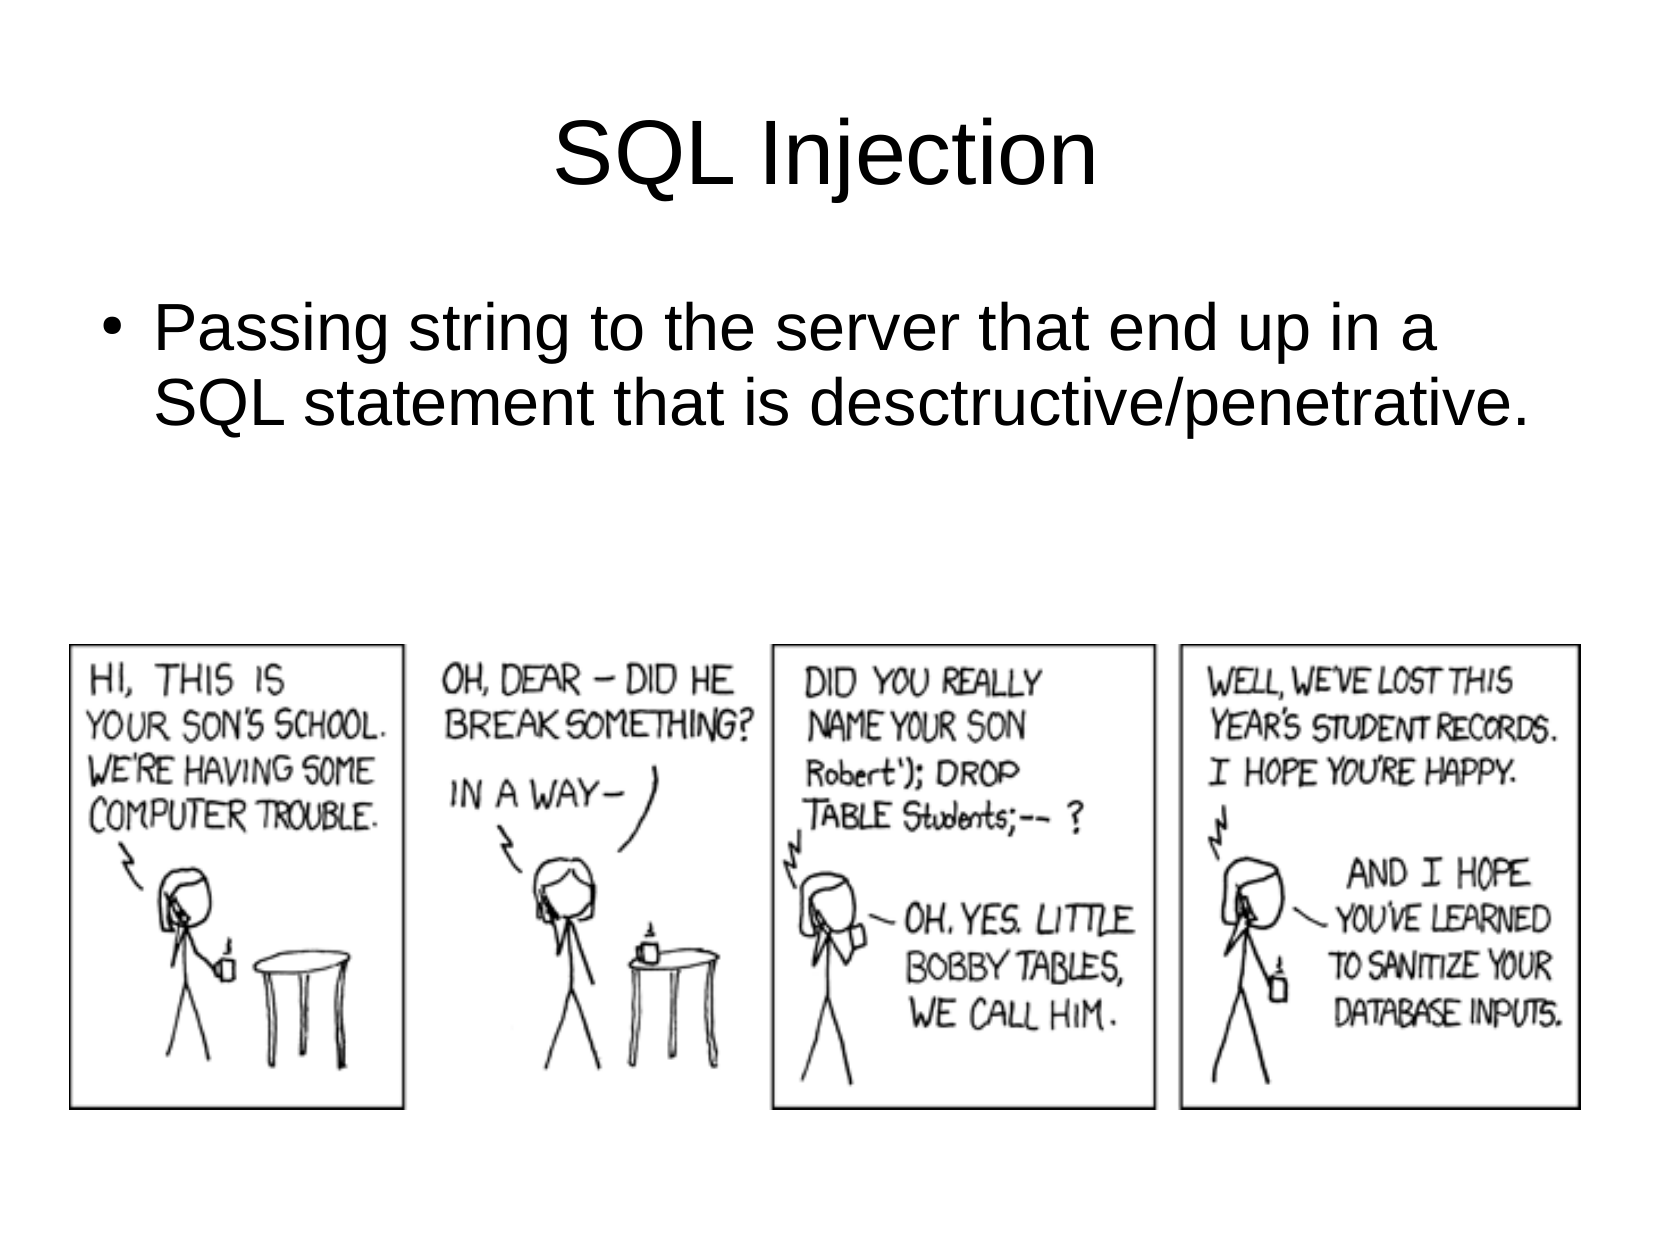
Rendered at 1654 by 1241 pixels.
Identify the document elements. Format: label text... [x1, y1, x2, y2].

picture [69, 644, 1581, 1111]
title SQL Injection [82, 49, 1571, 257]
list Passing string to the server that end up in a SQL statement that is desctructive/penetrative. [82, 290, 1571, 644]
